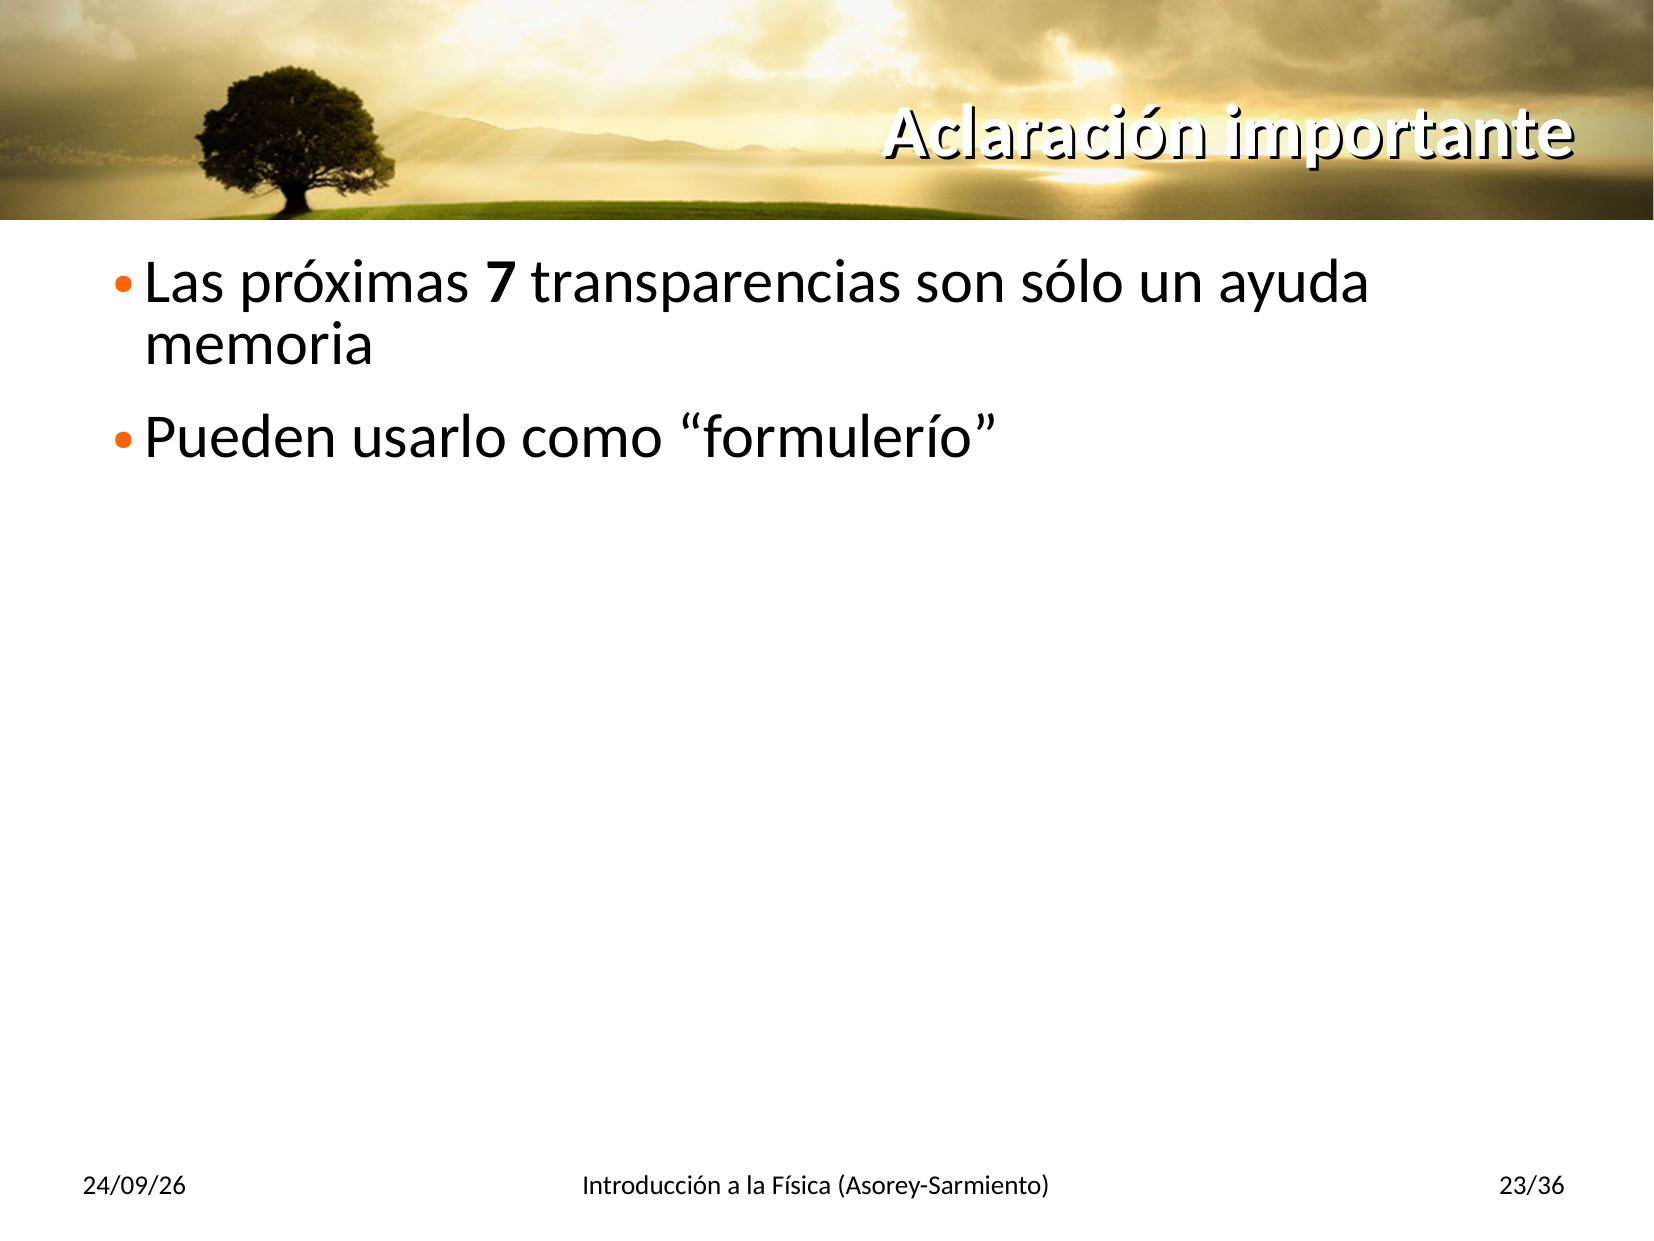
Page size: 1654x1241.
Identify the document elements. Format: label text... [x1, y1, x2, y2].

title Aclaración importante [86, 49, 1576, 226]
picture [0, 0, 1654, 220]
list Las próximas 7 transparencias son sólo un ayuda memoria Pueden usarlo como “formulerío” [82, 255, 1571, 1171]
